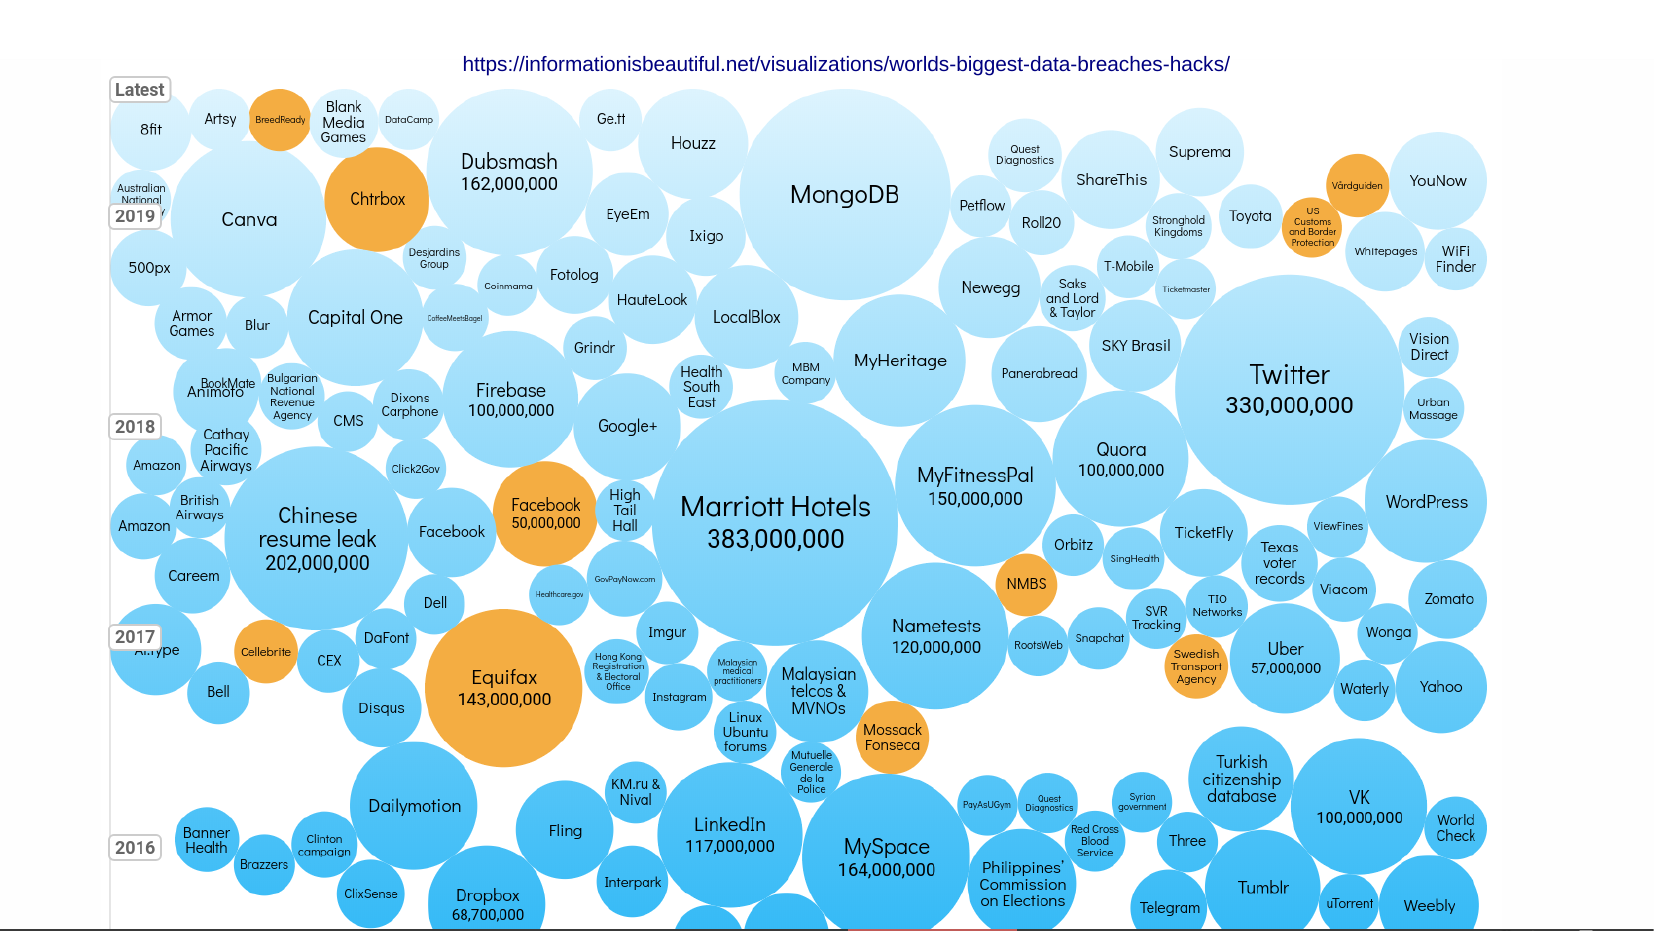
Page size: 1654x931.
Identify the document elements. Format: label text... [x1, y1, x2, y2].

text_box https://informationisbeautiful.net/visualizations/worlds-biggest-data-breaches-hacks/ [447, 45, 1246, 84]
picture [0, 59, 1654, 931]
